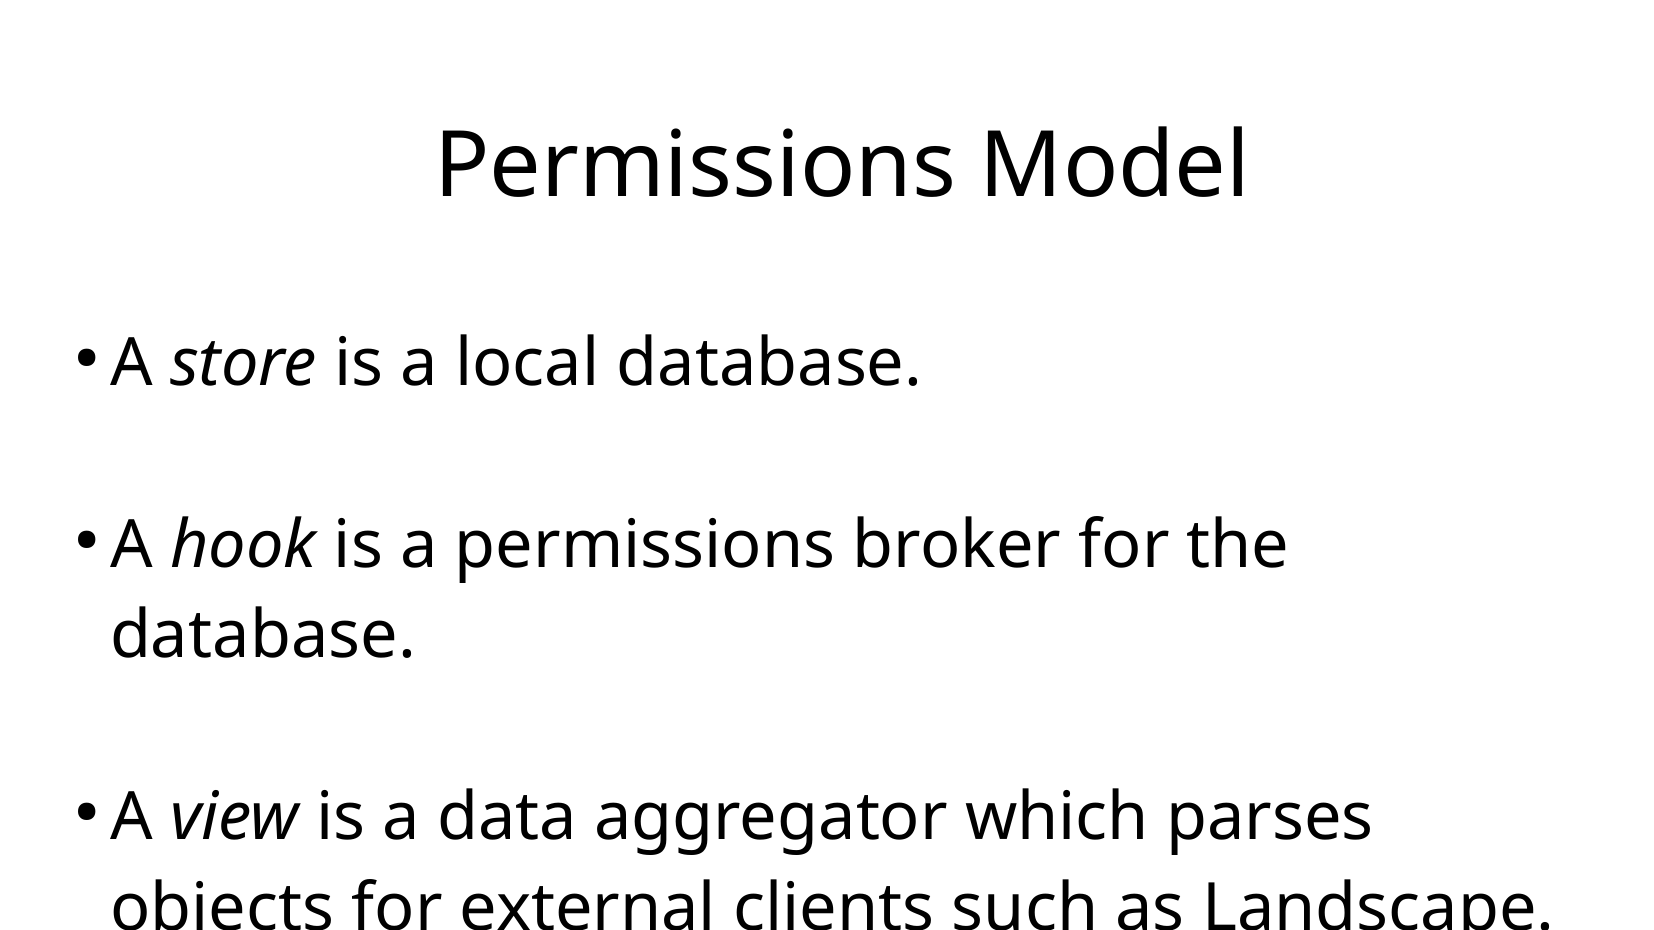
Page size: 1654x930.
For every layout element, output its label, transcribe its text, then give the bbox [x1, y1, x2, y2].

text_box Permissions Model A store is a local database. A hook is a permissions broker for the database. A view is a data aggregator which parses objects for external clients such as Landscape. [60, 0, 1591, 930]
